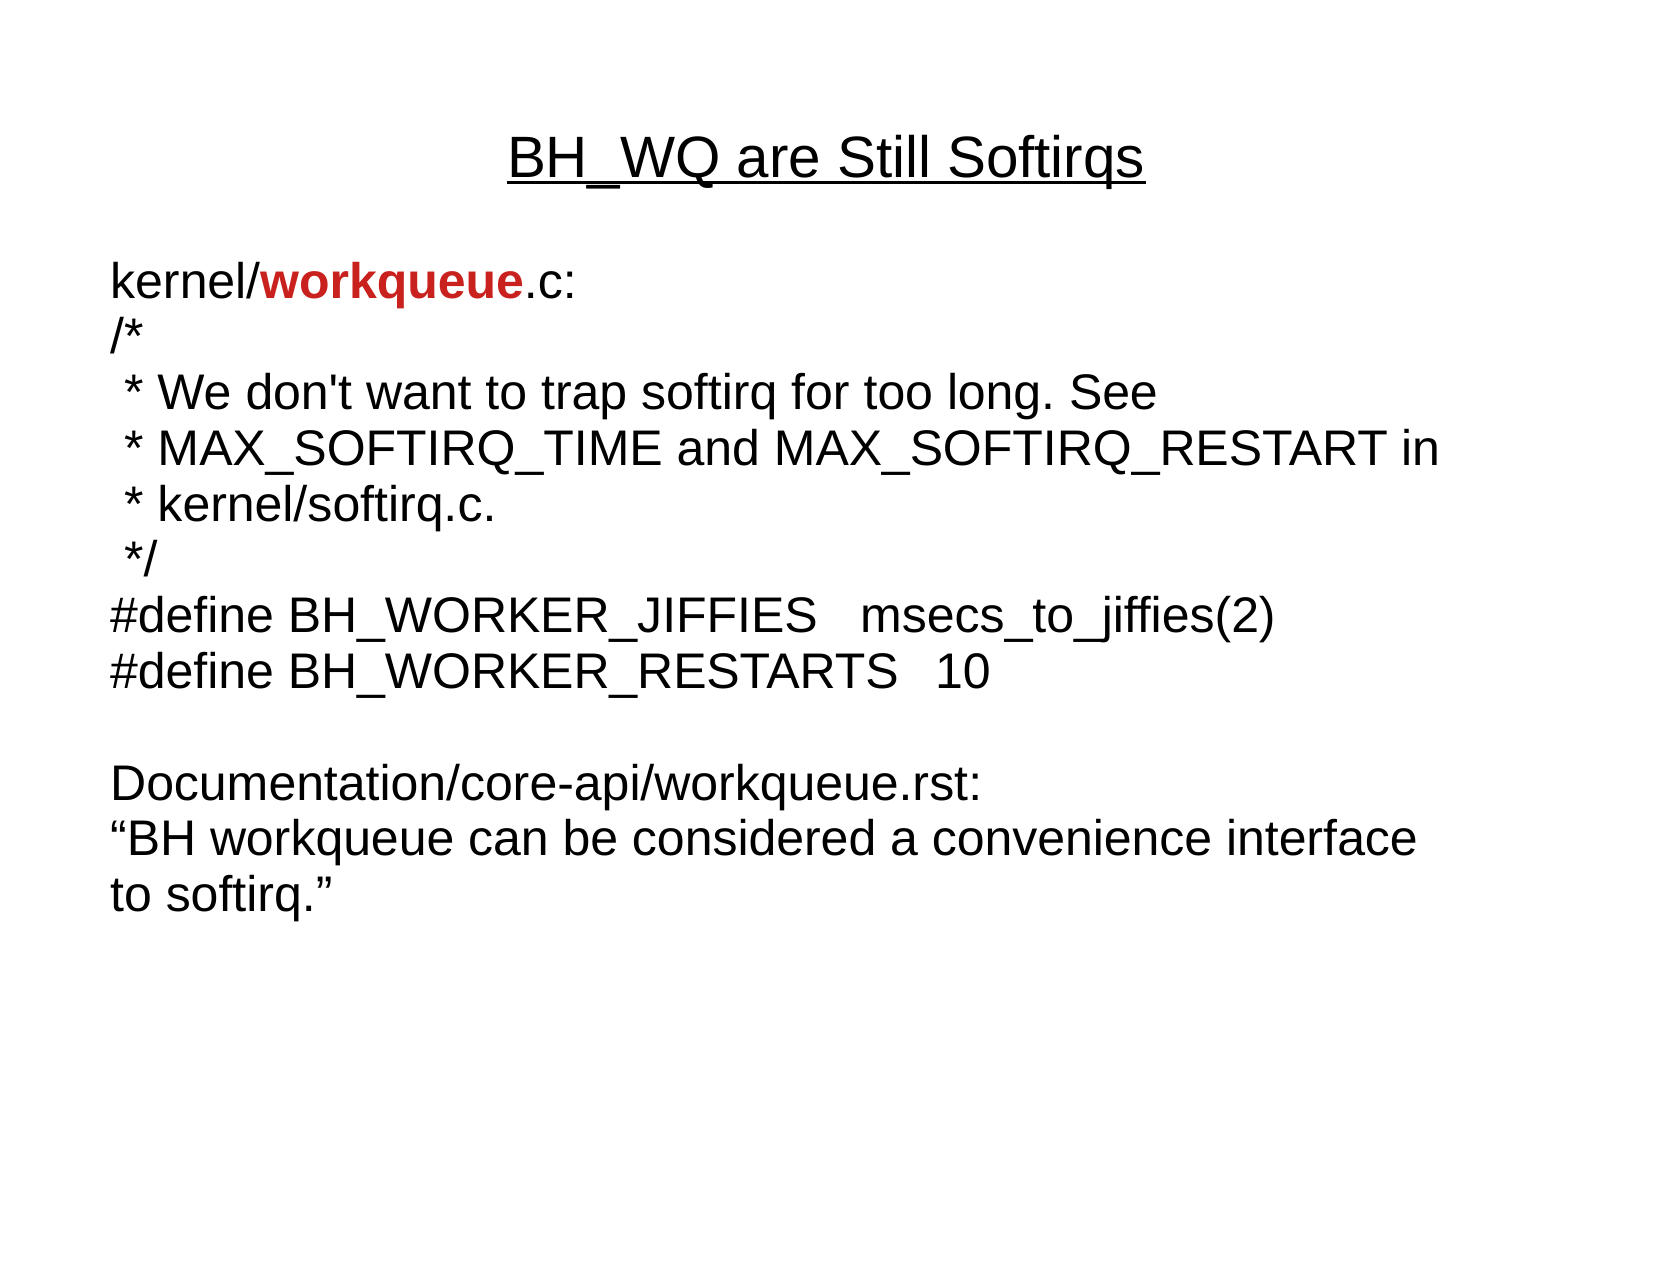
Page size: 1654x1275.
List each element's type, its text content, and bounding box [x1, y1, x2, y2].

title BH_WQ are Still Softirqs [82, 50, 1571, 264]
text_box kernel/workqueue.c: /* * We don't want to trap softirq for too long. See * MAX_SOFTIRQ_TIME and MAX_SOFTIRQ_RESTART in * kernel/softirq.c. */ #define BH_WORKER_JIFFIES msecs_to_jiffies(2) #define BH_WORKER_RESTARTS 10 Documentation/core-api/workqueue.rst: “BH workqueue can be considered a convenience interface to softirq.” [95, 245, 1489, 930]
